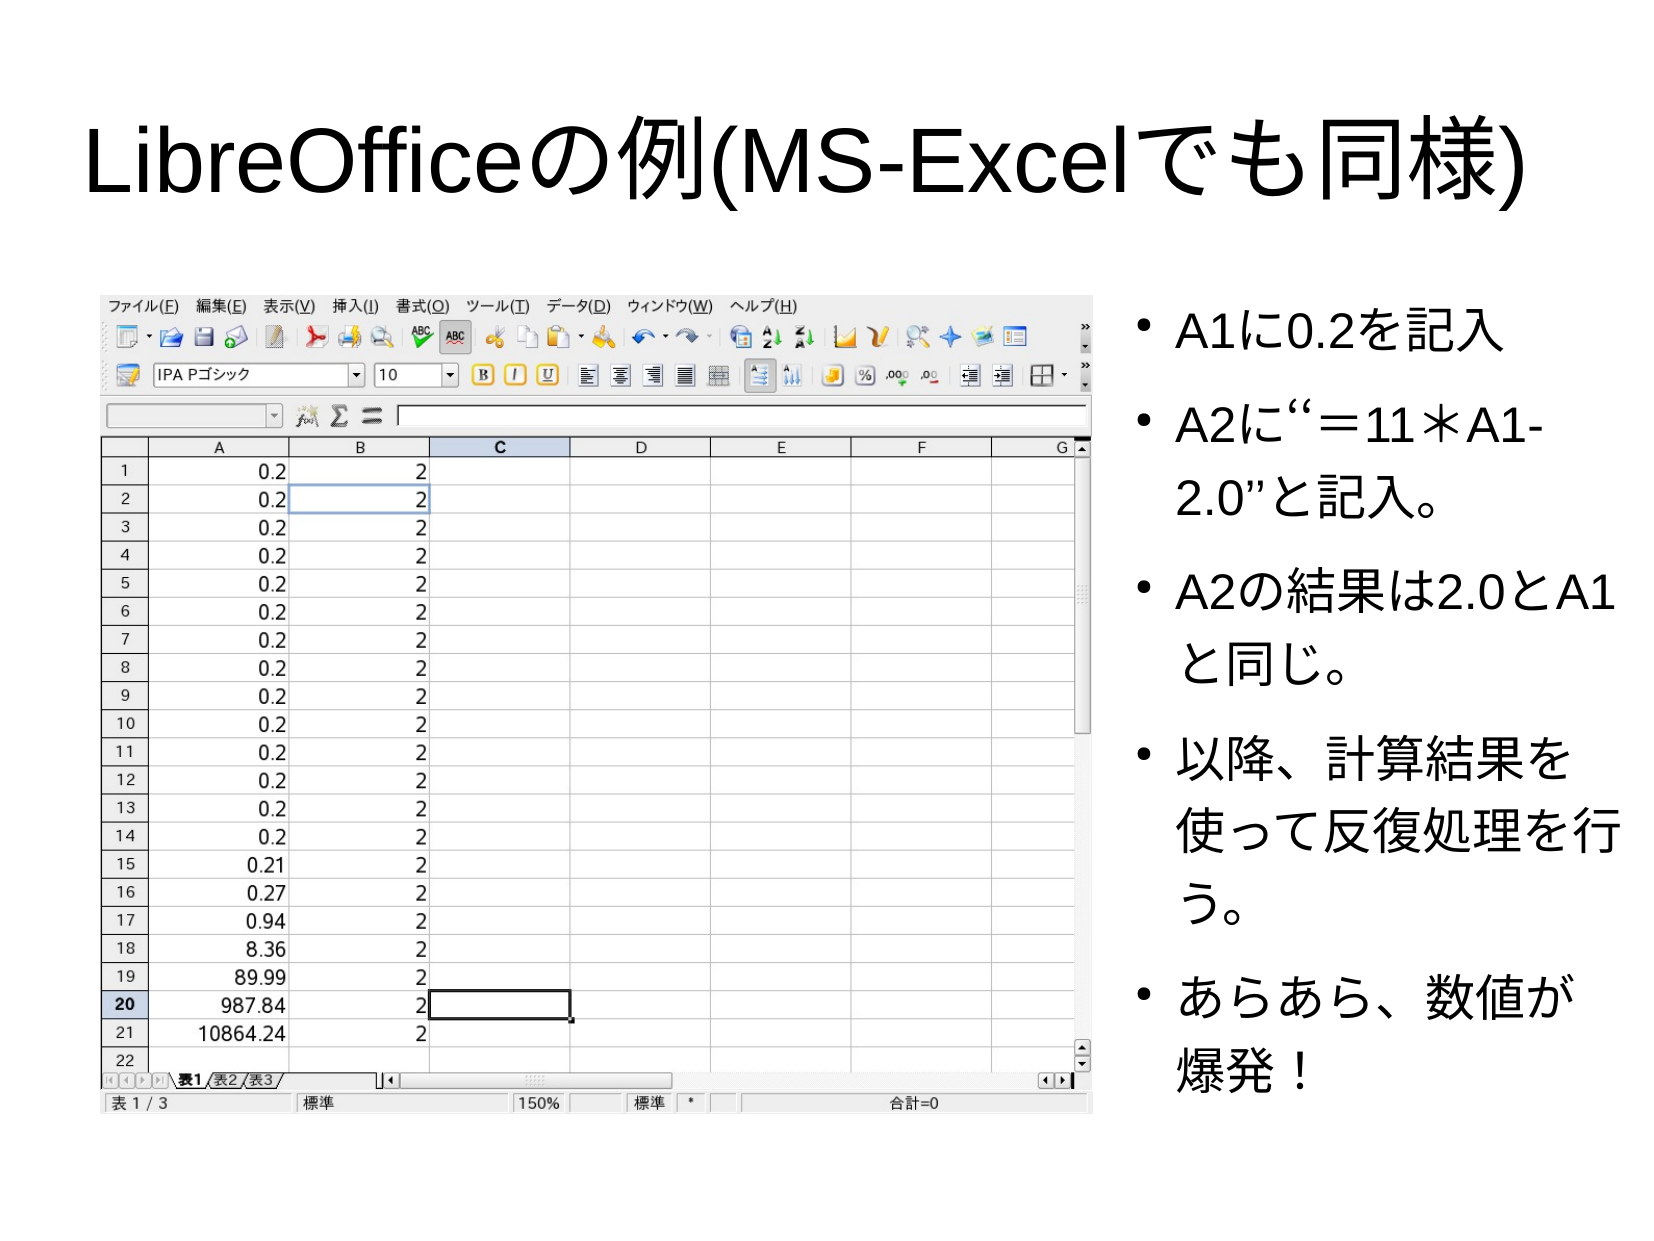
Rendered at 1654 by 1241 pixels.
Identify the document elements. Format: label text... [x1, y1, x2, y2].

list A1に0.2を記入 A2に‘‘＝11＊A1-2.0’’と記入。 A2の結果は2.0とA1と同じ。 以降、計算結果を使って反復処理を行う。 あらあら、数値が 爆発！ [1122, 290, 1654, 1109]
picture [100, 295, 1093, 1114]
title LibreOfficeの例(MS-Excelでも同様) [82, 49, 1571, 257]
